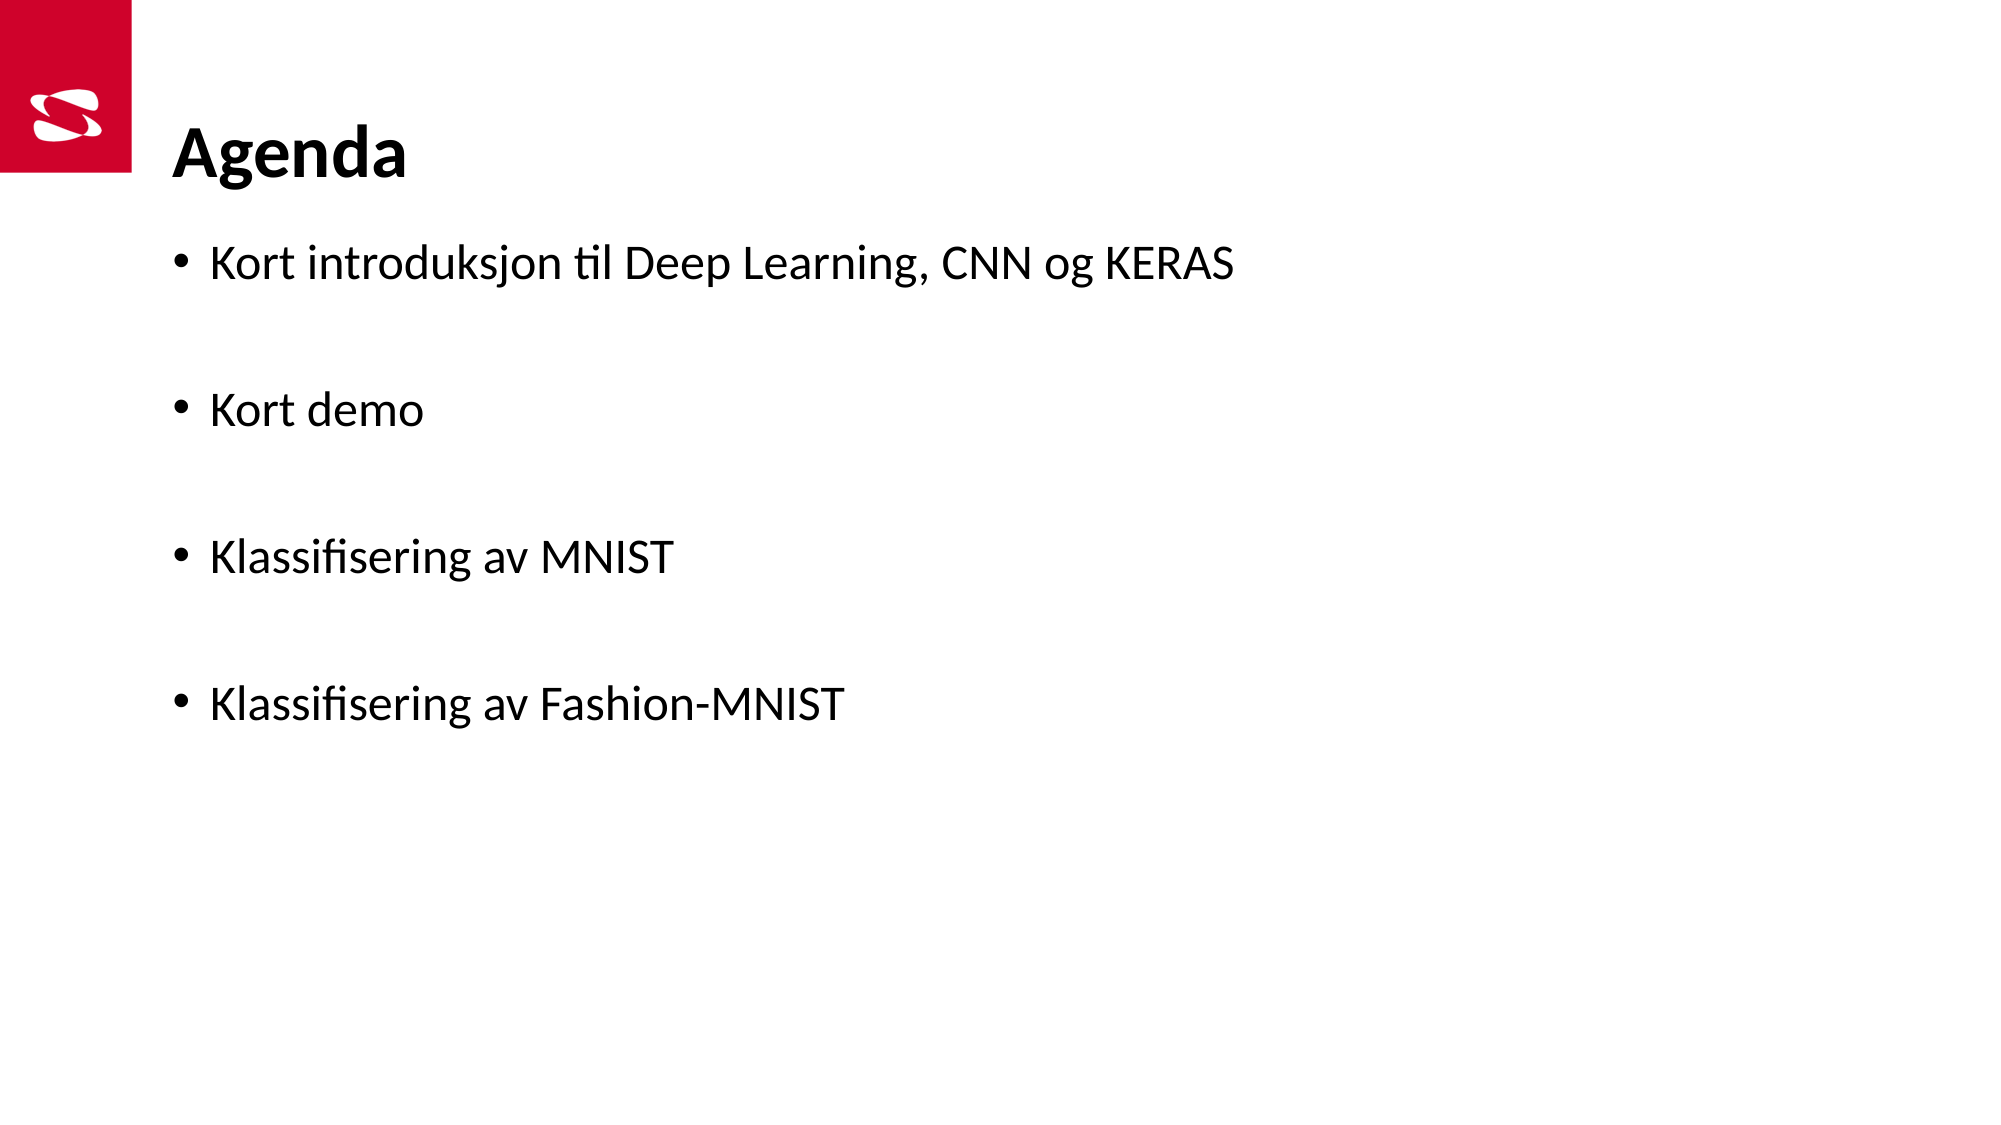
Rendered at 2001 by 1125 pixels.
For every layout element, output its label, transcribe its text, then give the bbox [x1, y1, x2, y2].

picture [30, 89, 102, 142]
list Kort introduksjon til Deep Learning, CNN og KERAS Kort demo Klassifisering av MNIST Klassifisering av Fashion-MNIST [157, 222, 1844, 1057]
title Agenda [157, 0, 1844, 200]
